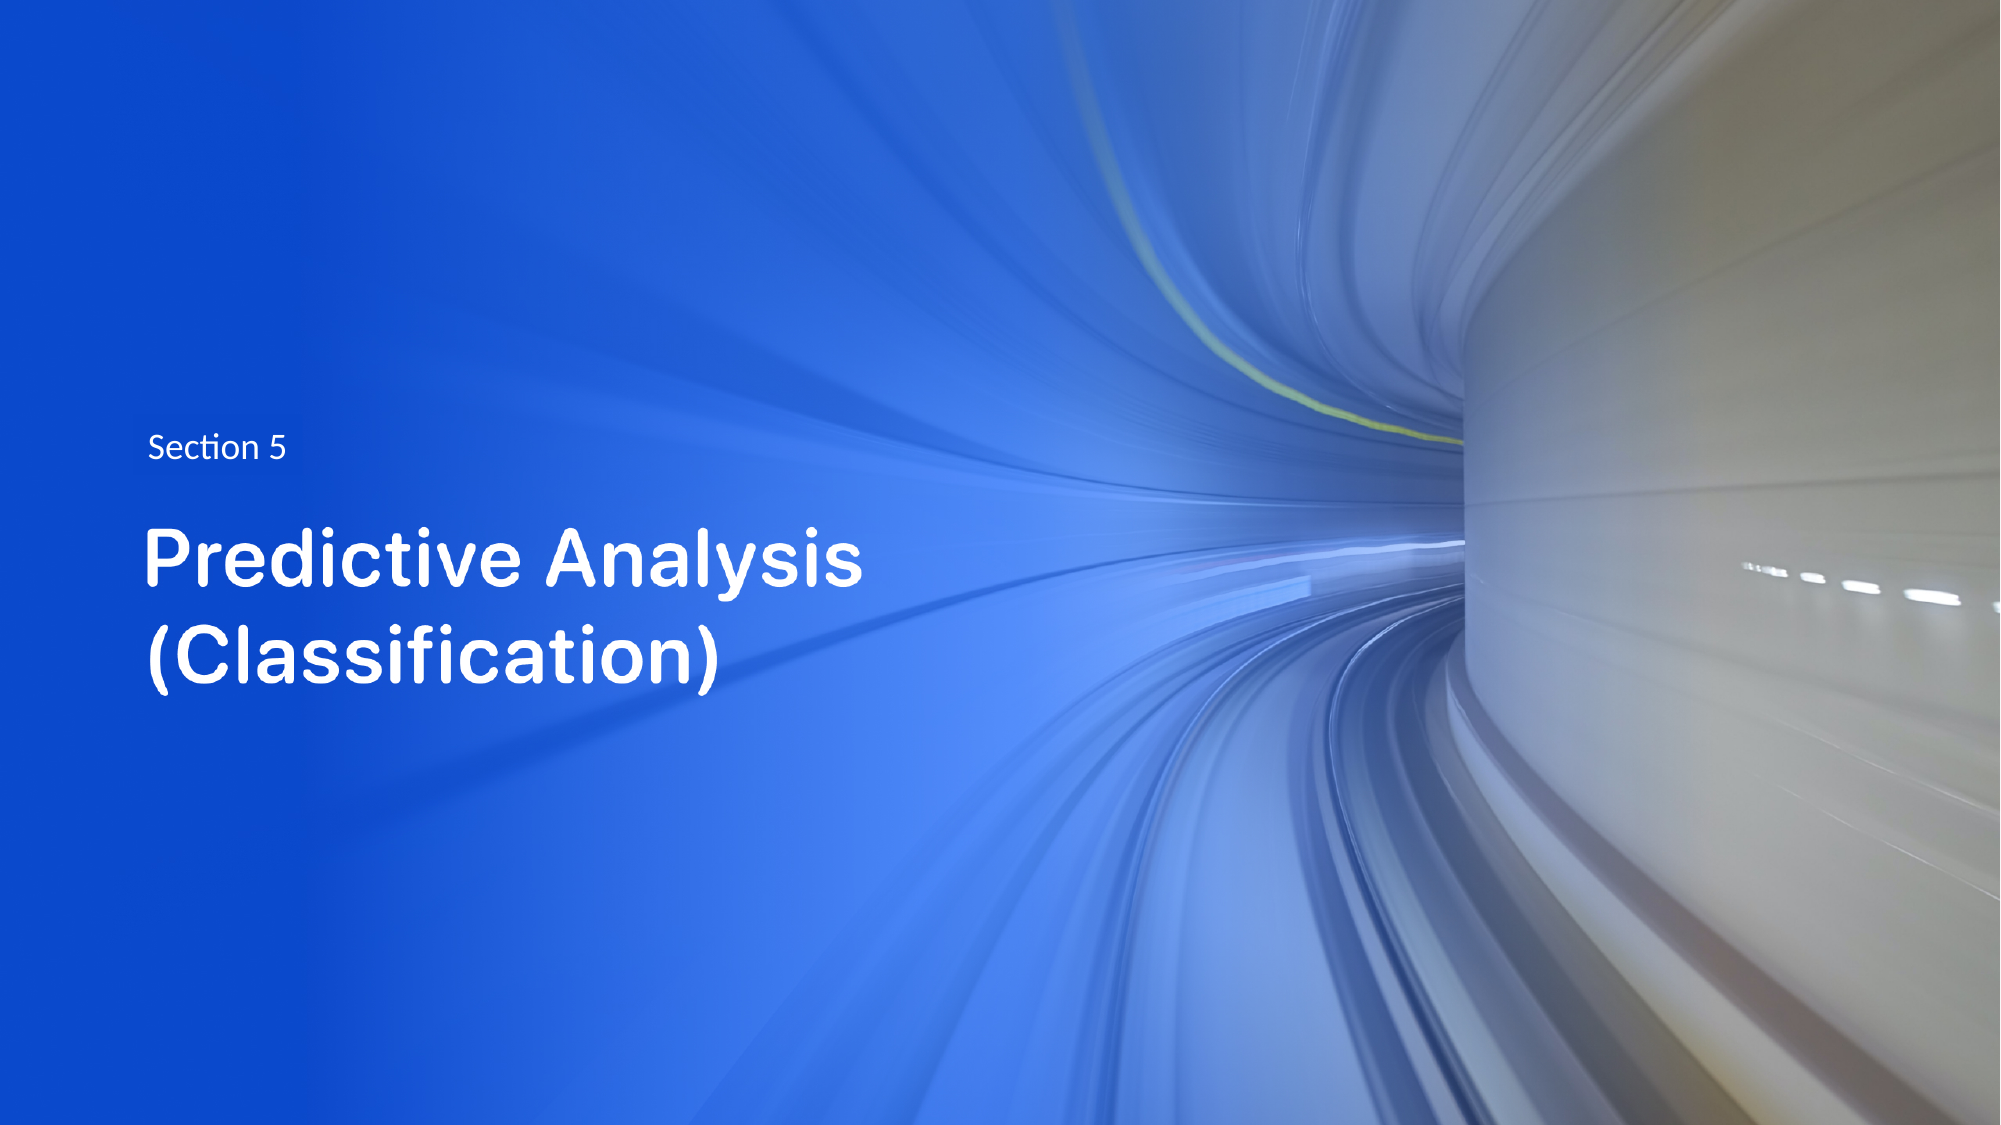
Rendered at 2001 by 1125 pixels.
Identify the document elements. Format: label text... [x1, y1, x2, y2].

text_box Section 5 [133, 414, 303, 475]
picture [0, 0, 2001, 1125]
